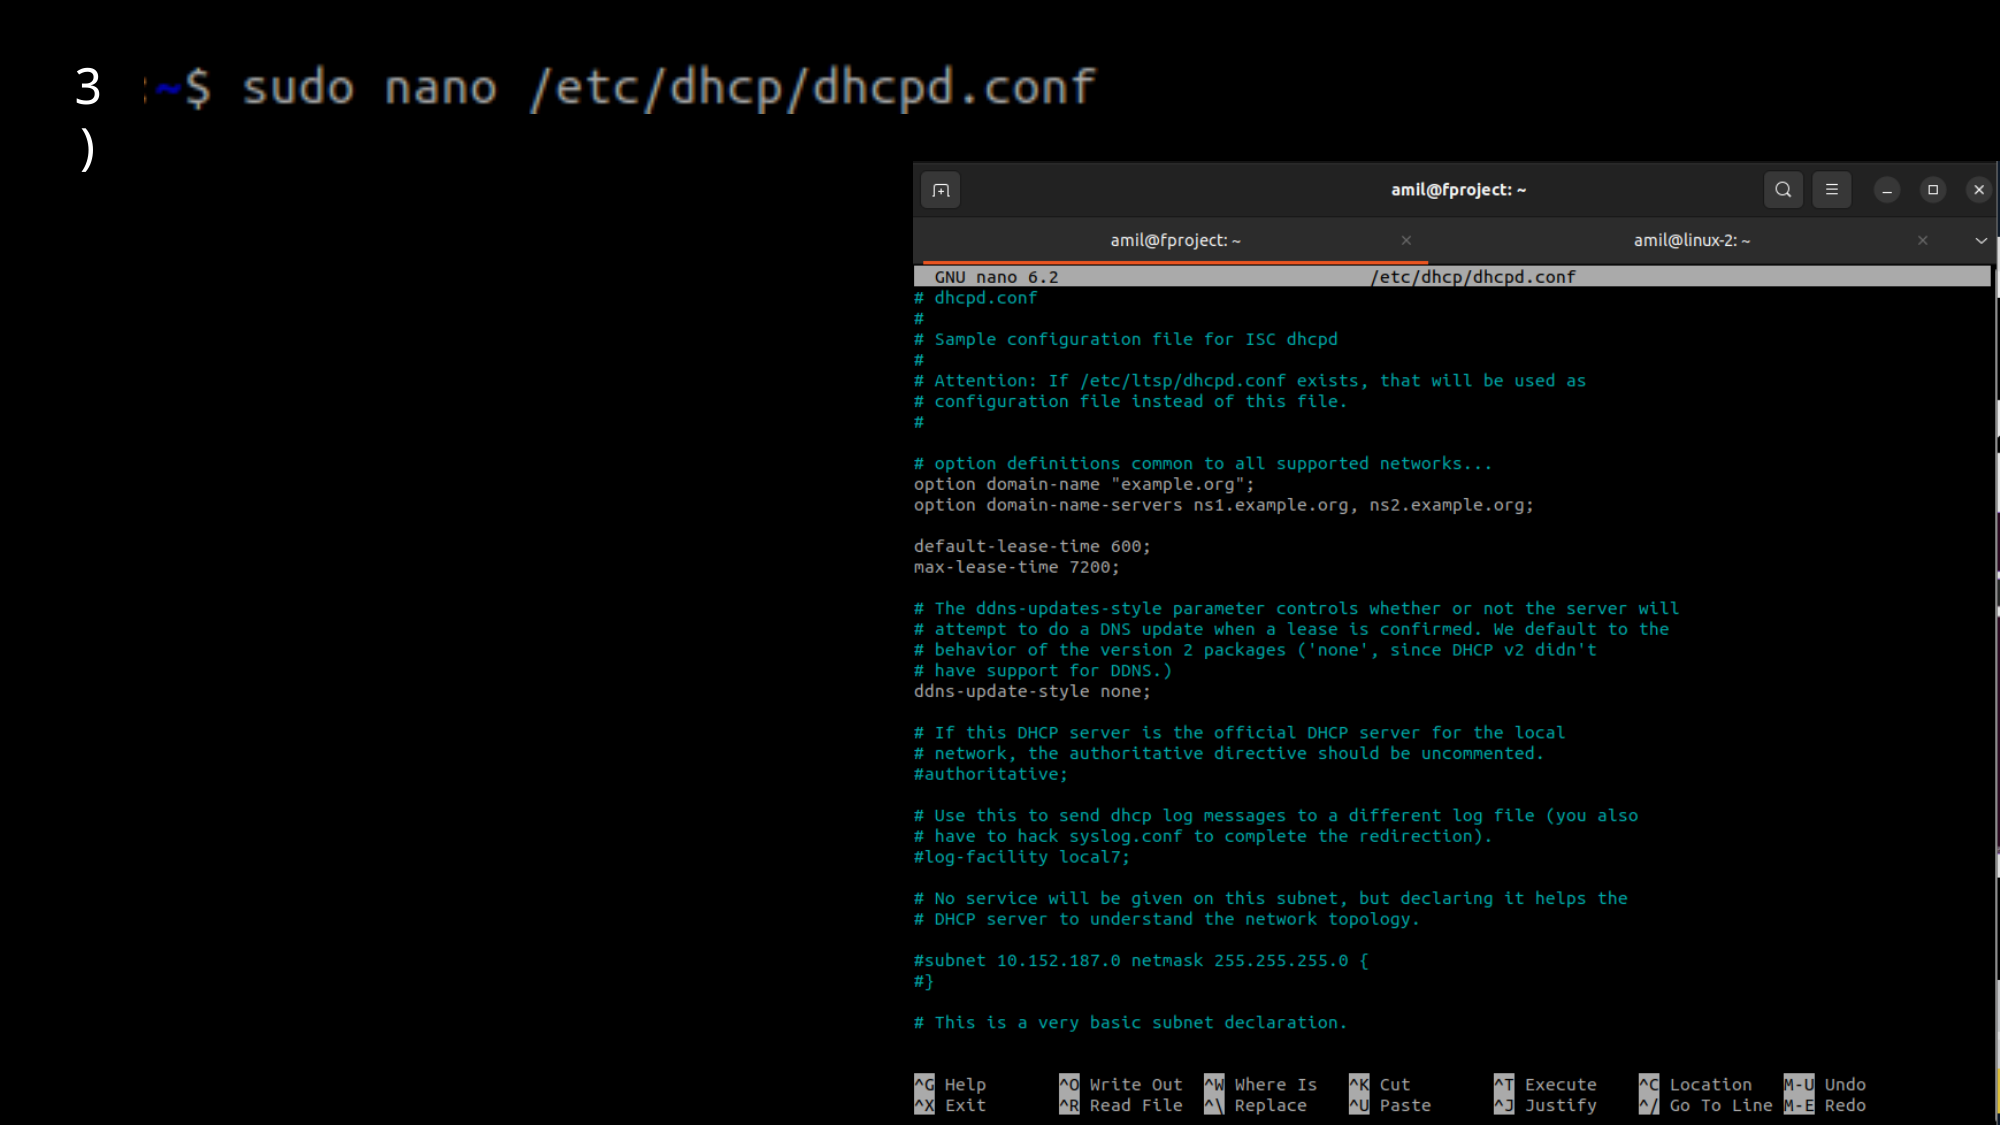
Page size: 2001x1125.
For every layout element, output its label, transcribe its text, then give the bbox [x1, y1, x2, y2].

text_box 3) [58, 47, 145, 183]
picture [913, 161, 2000, 1125]
picture [145, 56, 1169, 114]
